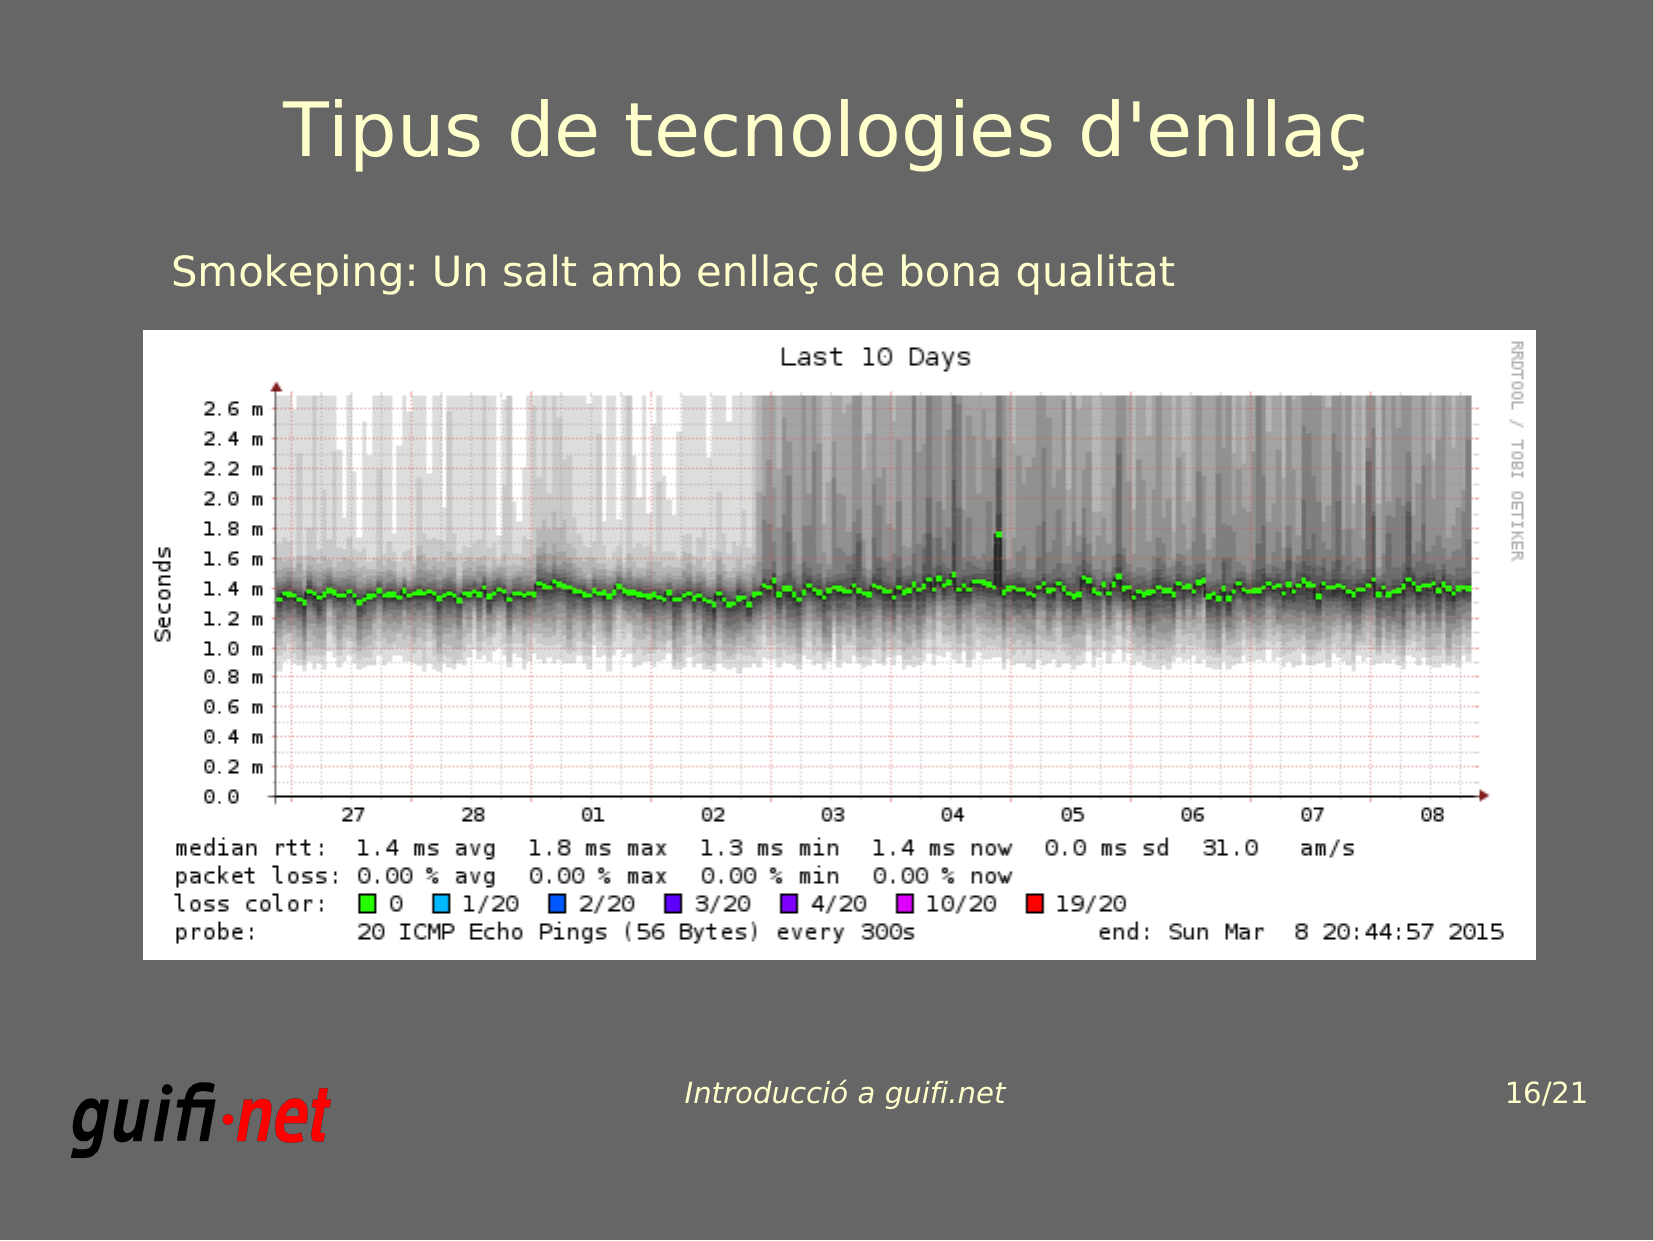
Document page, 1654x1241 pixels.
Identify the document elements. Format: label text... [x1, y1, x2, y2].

list Smokeping: Un salt amb enllaç de bona qualitat [118, 248, 1571, 1045]
picture [71, 1082, 331, 1158]
picture [143, 330, 1536, 960]
title Tipus de tecnologies d'enllaç [82, 49, 1571, 213]
